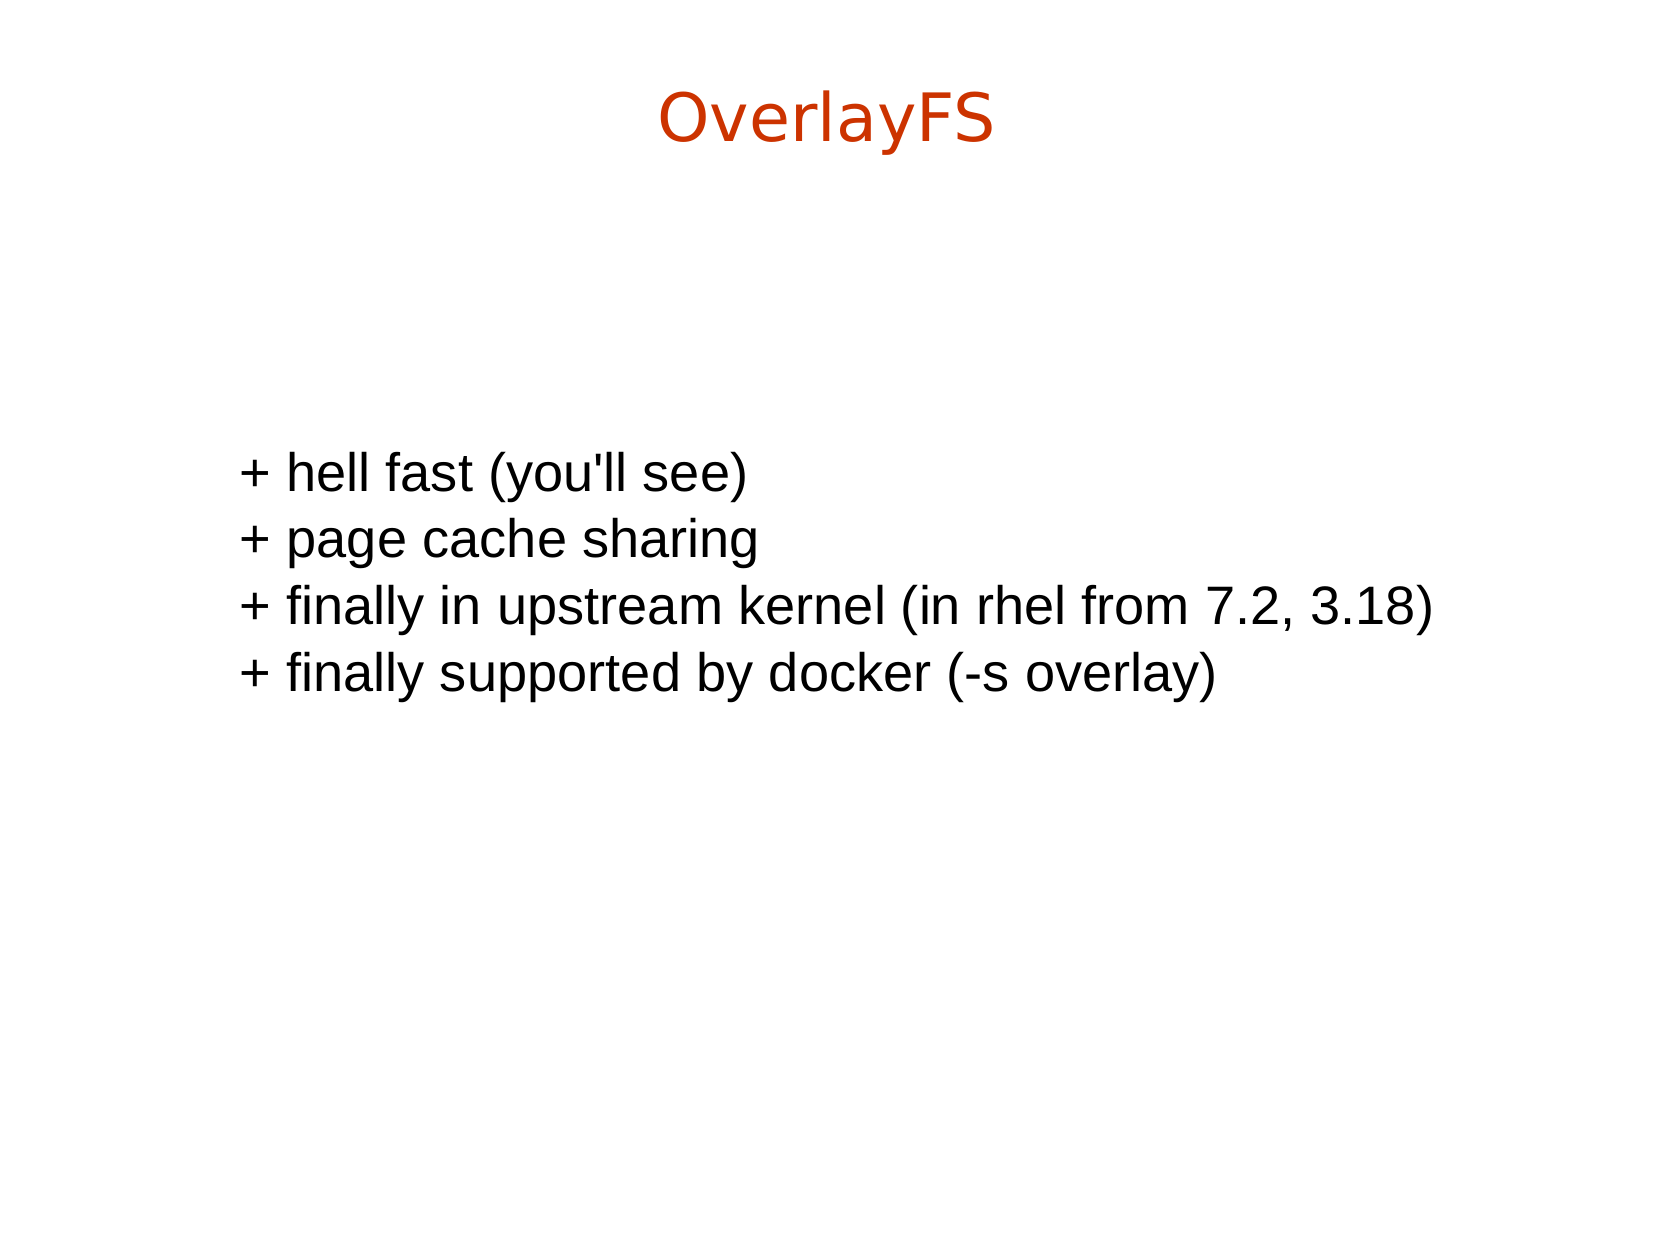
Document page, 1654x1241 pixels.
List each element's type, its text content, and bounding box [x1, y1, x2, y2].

text_box + hell fast (you'll see) + page cache sharing + finally in upstream kernel (in rhel from 7.2, 3.18) + finally supported by docker (-s overlay) [225, 435, 1654, 1066]
text_box OverlayFS [642, 72, 1012, 166]
